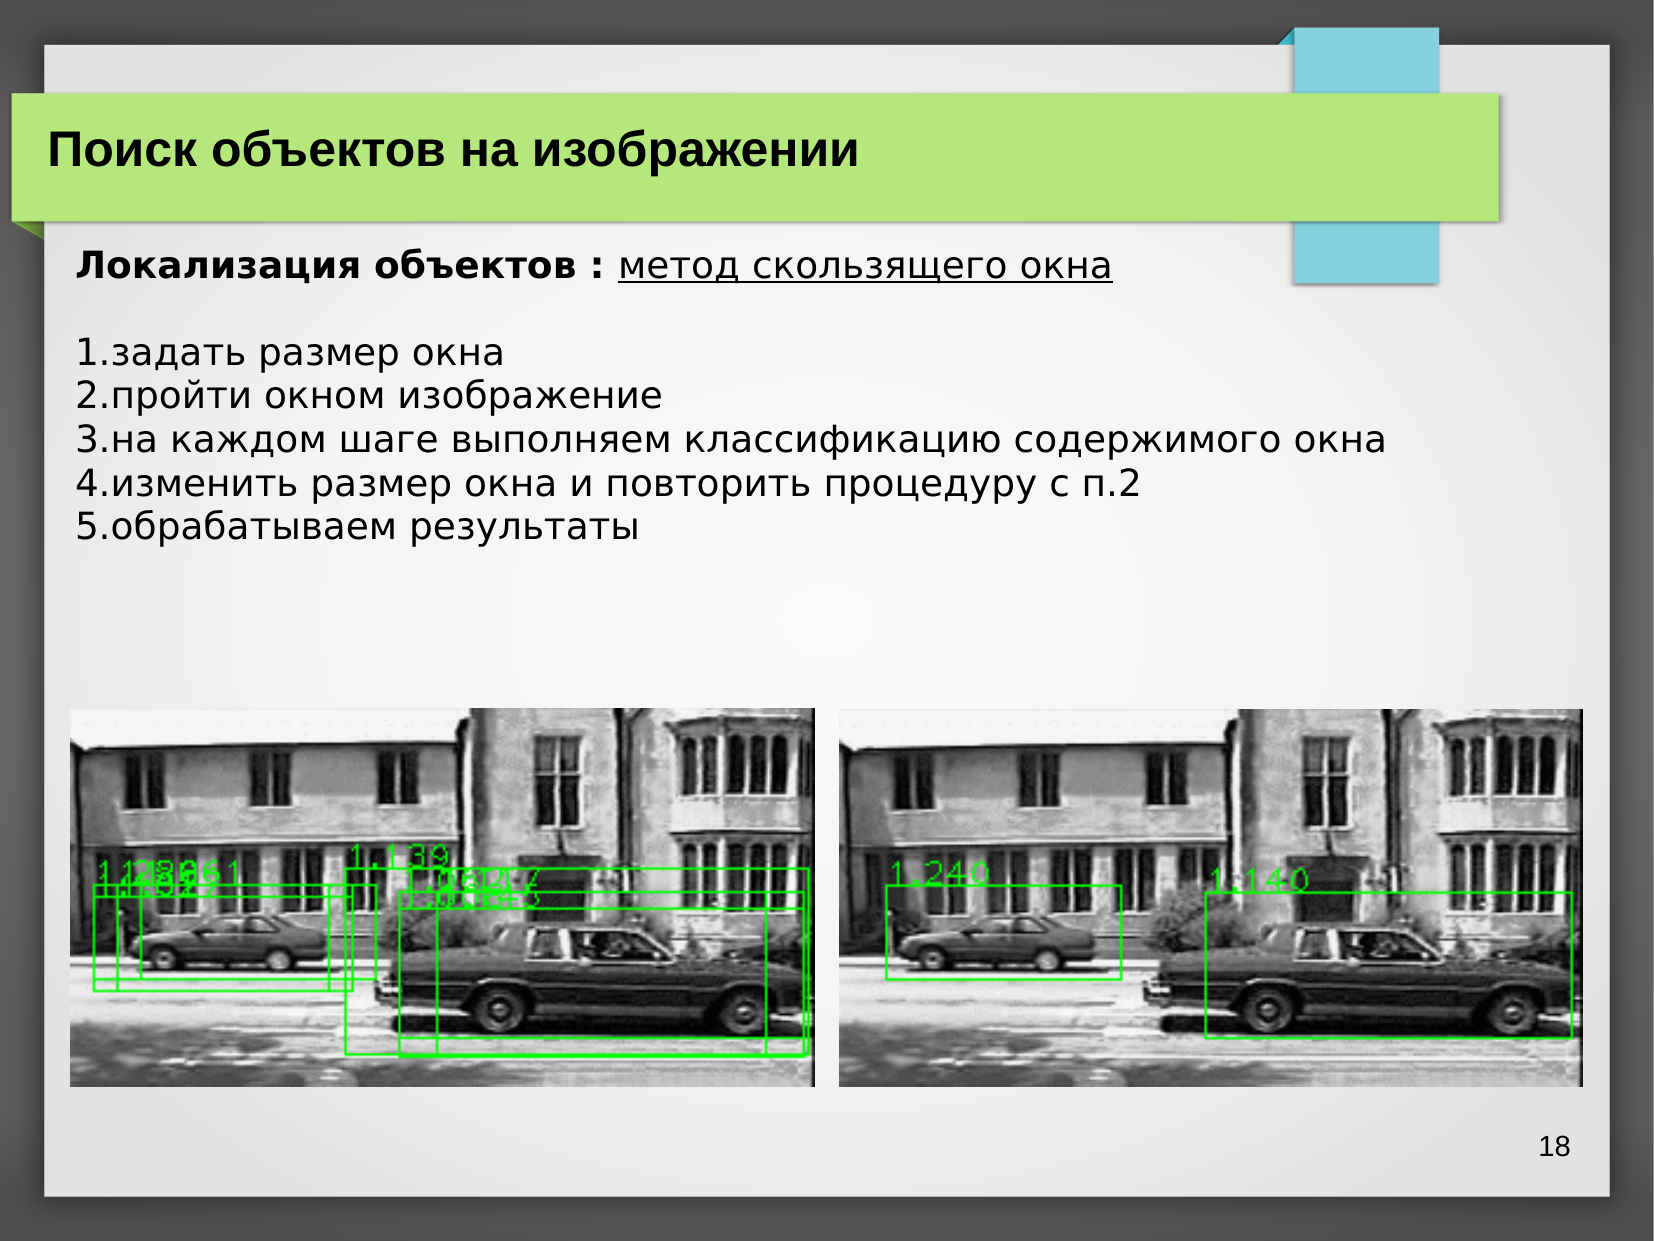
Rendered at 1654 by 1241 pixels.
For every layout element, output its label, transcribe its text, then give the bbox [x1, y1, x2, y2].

title Поиск объектов на изображении [47, 120, 1004, 177]
text_box Локализация объектов : метод скользящего окна 1.задать размер окна 2.пройти окном изображение 3.на каждом шаге выполняем классификацию содержимого окна 4.изменить размер окна и повторить процедуру с п.2 5.обрабатываем результаты [60, 236, 1453, 556]
picture [0, 0, 1654, 1241]
